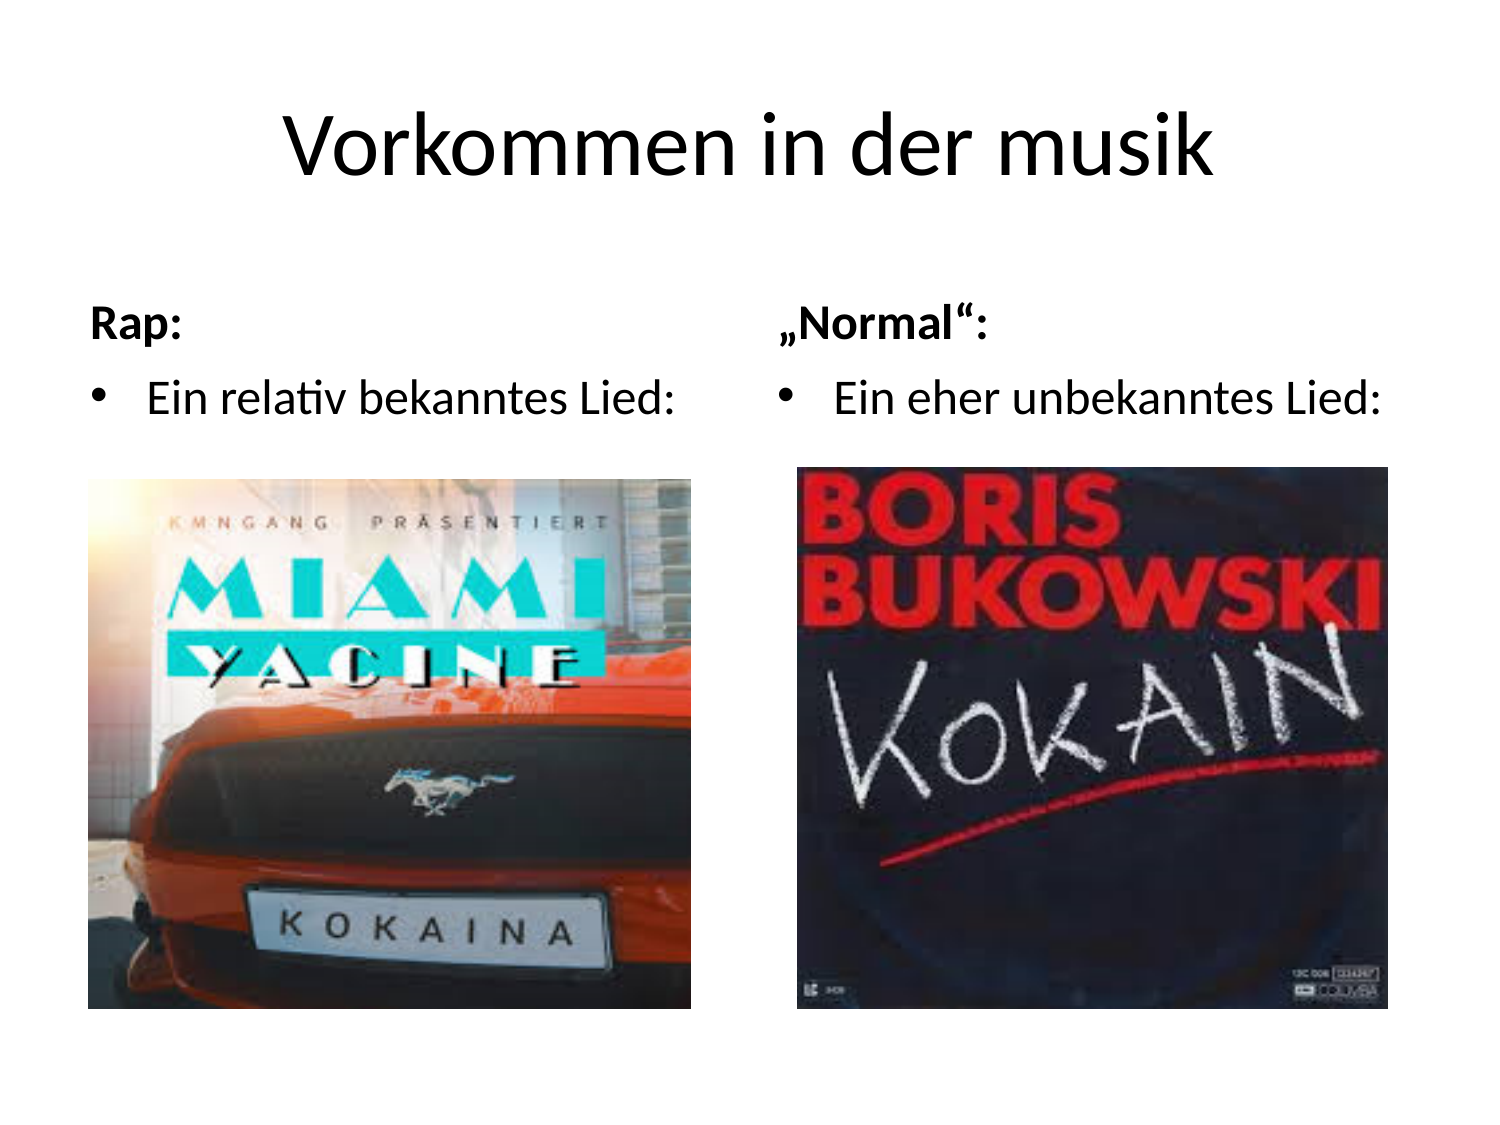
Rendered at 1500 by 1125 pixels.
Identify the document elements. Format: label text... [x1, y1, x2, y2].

title Vorkommen in der musik [75, 45, 1426, 233]
picture [88, 479, 691, 1009]
list Ein eher unbekanntes Lied: [761, 356, 1426, 1005]
picture [797, 468, 1388, 1009]
list Ein relativ bekanntes Lied: [75, 356, 738, 1005]
list „Normal“: [761, 251, 1426, 356]
list Rap: [75, 251, 738, 356]
